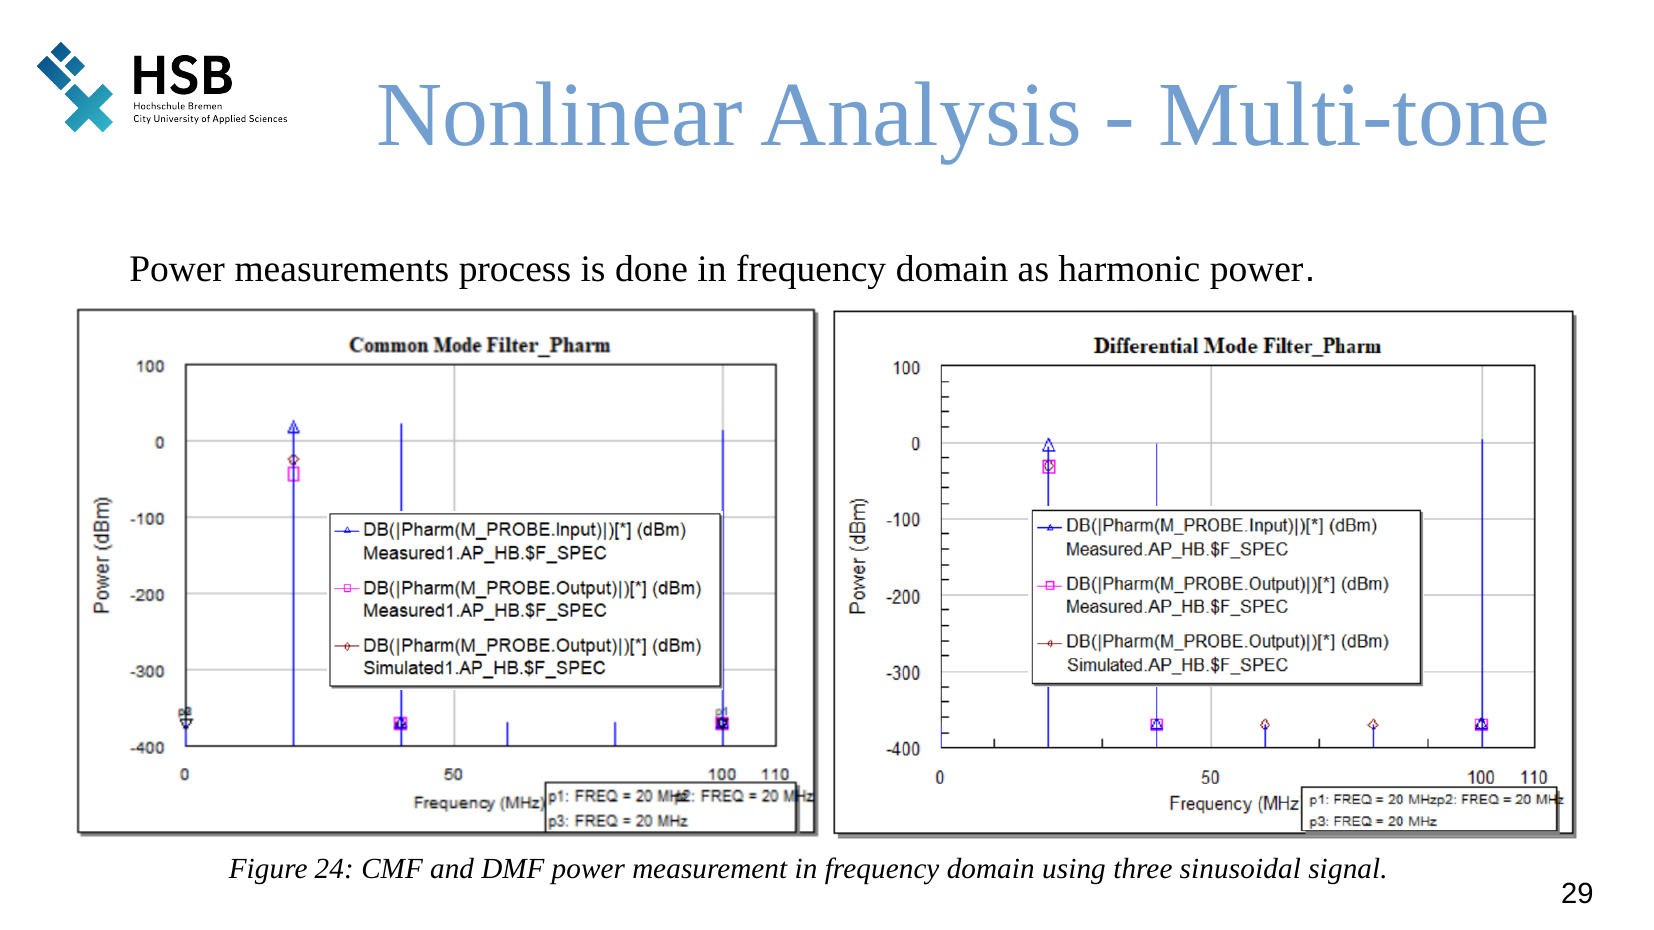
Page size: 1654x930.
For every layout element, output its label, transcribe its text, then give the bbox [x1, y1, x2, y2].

text_box Power measurements process is done in frequency domain as harmonic power. [114, 240, 1331, 298]
text_box Figure 24: CMF and DMF power measurement in frequency domain using three sinusoidal signal. [214, 844, 1417, 893]
text_box <number> [1546, 870, 1653, 926]
title Nonlinear Analysis - Multi-tone [82, 37, 1571, 193]
picture [829, 307, 1578, 840]
picture [74, 304, 821, 840]
picture [26, 23, 297, 149]
